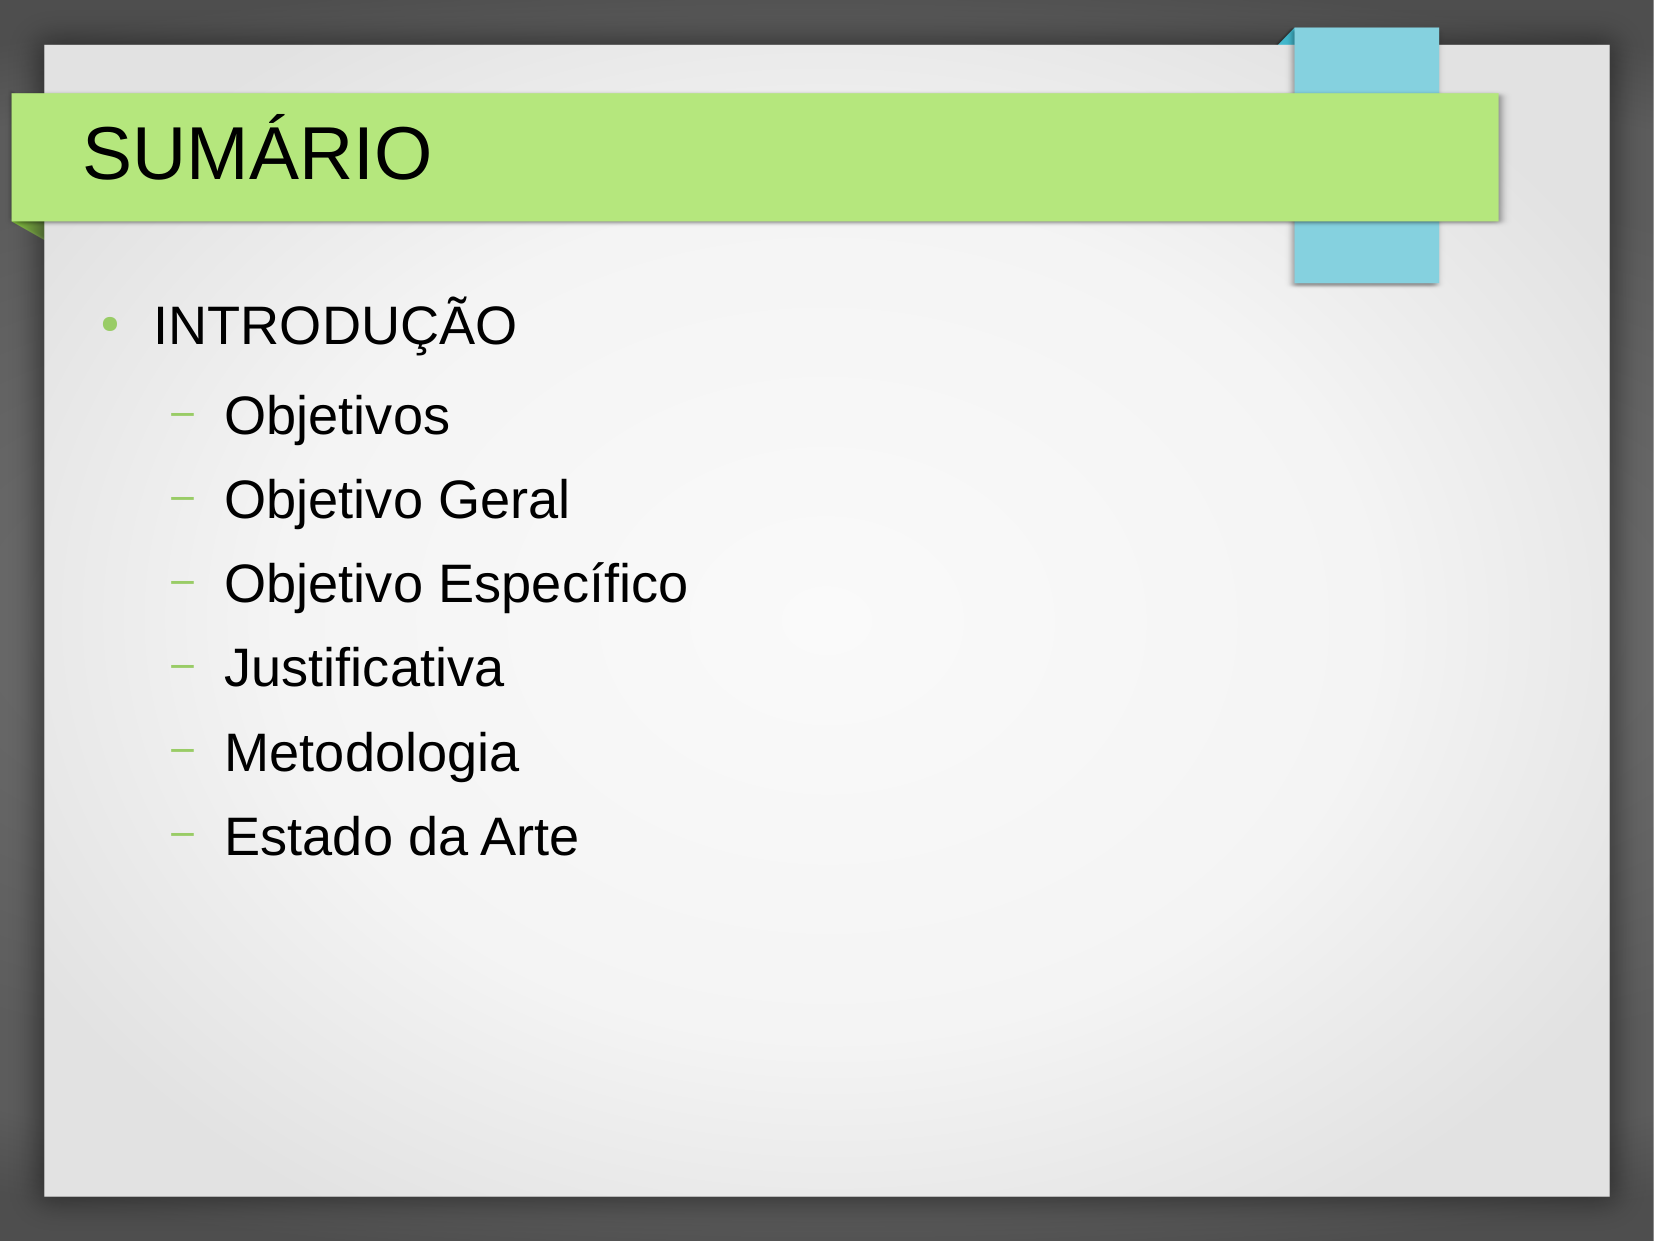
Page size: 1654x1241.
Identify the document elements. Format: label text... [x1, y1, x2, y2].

list INTRODUÇÃO Objetivos Objetivo Geral Objetivo Específico Justificativa Metodologia Estado da Arte [82, 295, 1571, 1123]
title SUMÁRIO [82, 94, 1264, 213]
picture [0, 0, 1654, 1241]
